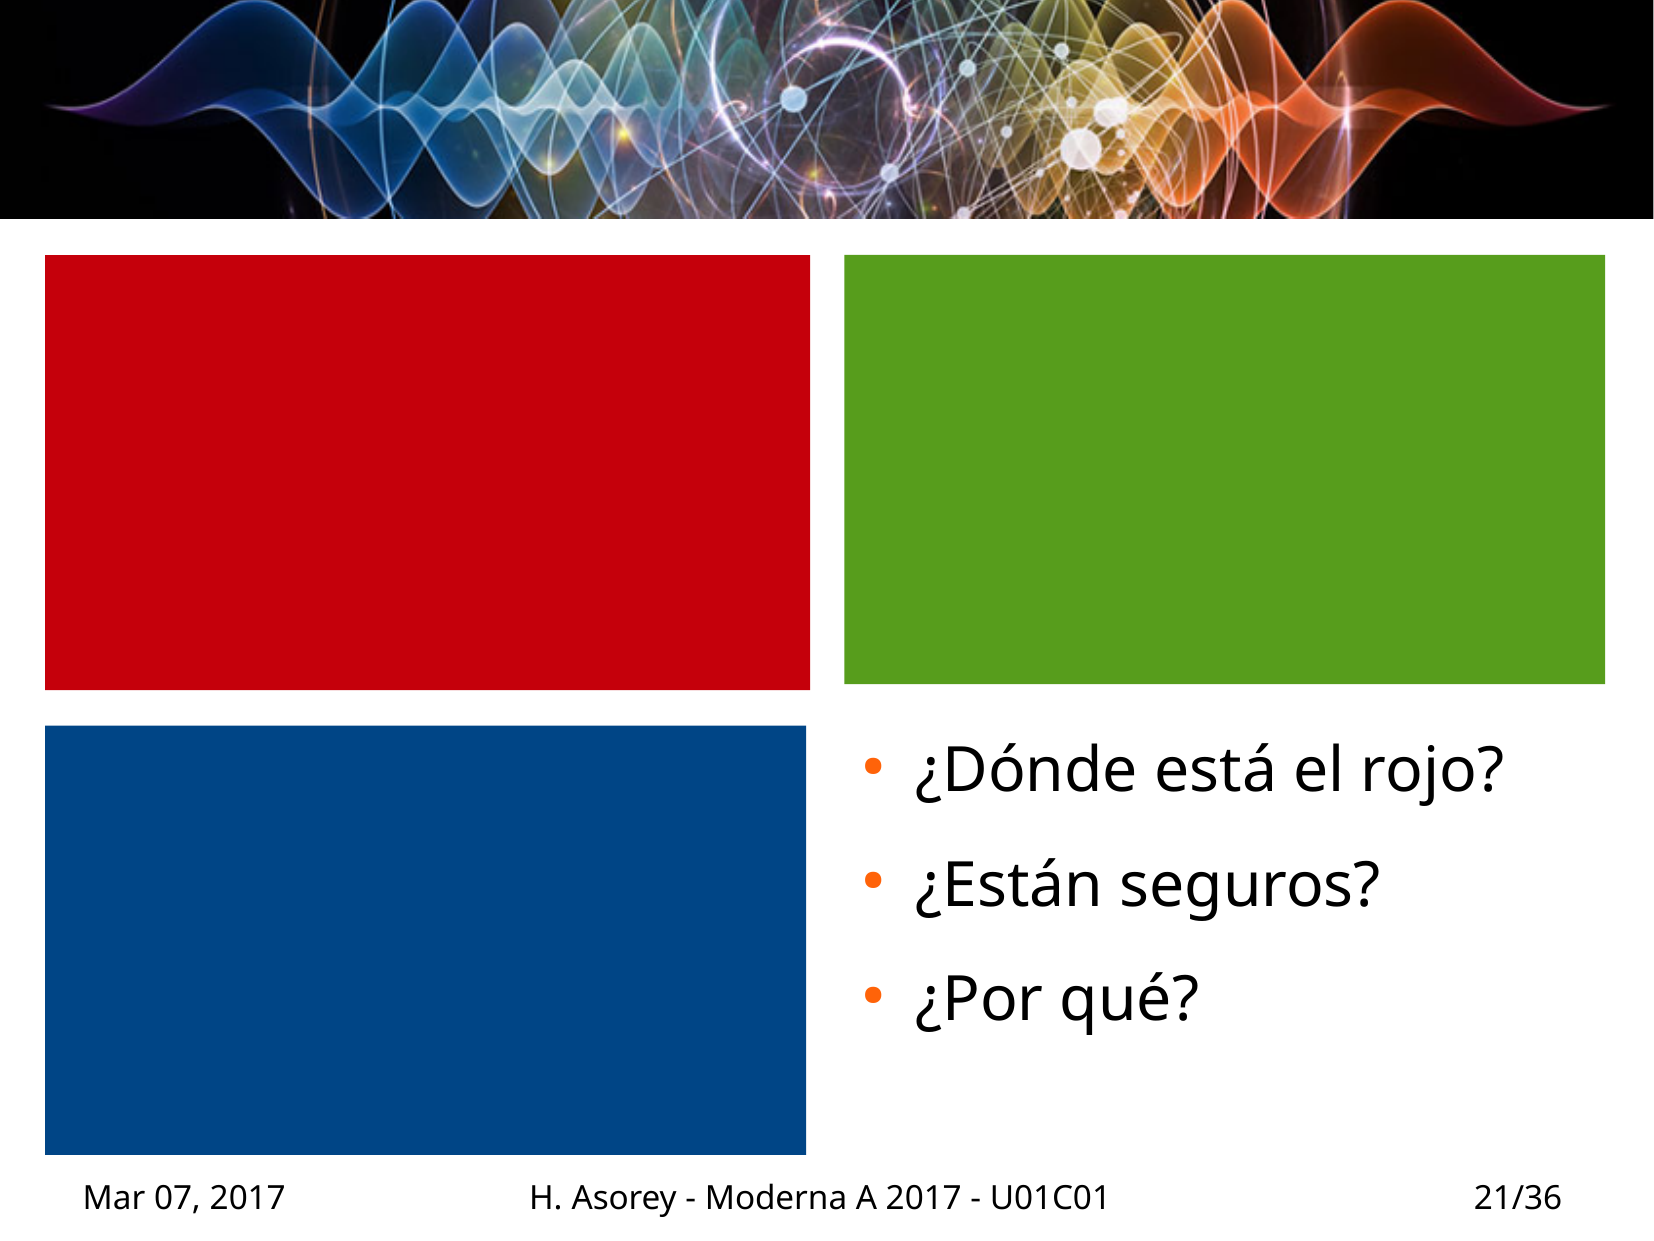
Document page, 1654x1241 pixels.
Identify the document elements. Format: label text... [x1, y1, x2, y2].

text_box [844, 254, 1606, 685]
list ¿Dónde está el rojo? ¿Están seguros? ¿Por qué? [844, 725, 1606, 1155]
text_box [45, 725, 807, 1155]
text_box [45, 255, 811, 691]
picture [0, 0, 1654, 219]
